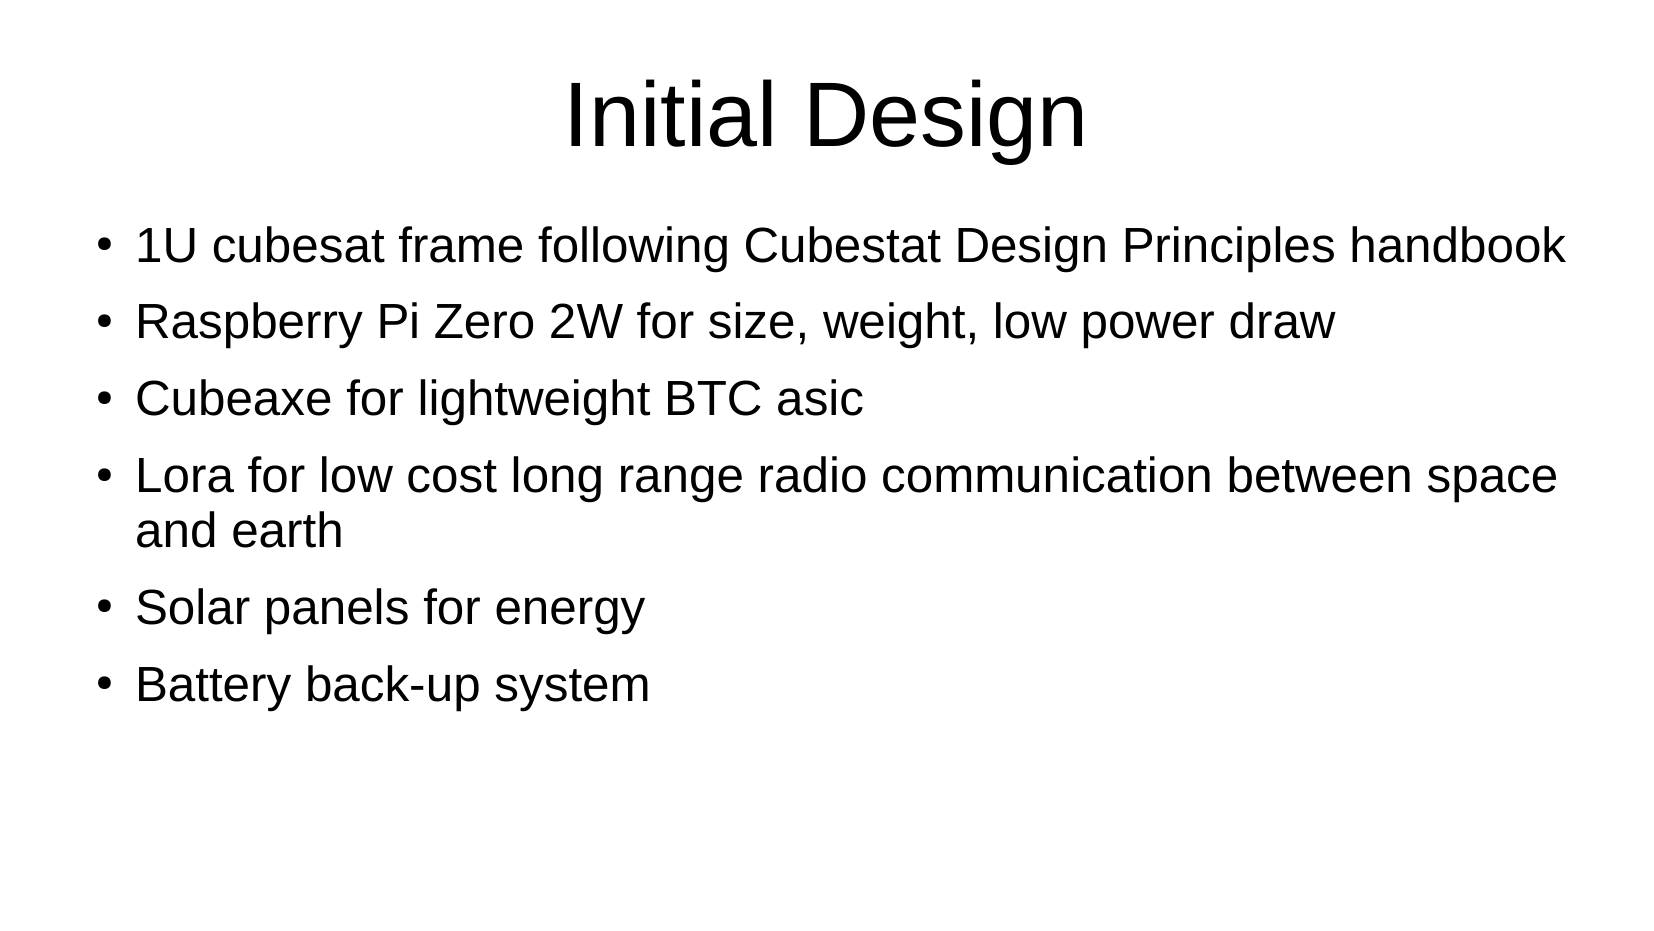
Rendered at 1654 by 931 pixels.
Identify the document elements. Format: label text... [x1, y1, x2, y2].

list 1U cubesat frame following Cubestat Design Principles handbook Raspberry Pi Zero 2W for size, weight, low power draw Cubeaxe for lightweight BTC asic Lora for low cost long range radio communication between space and earth Solar panels for energy Battery back-up system [82, 217, 1571, 758]
title Initial Design [82, 37, 1571, 193]
